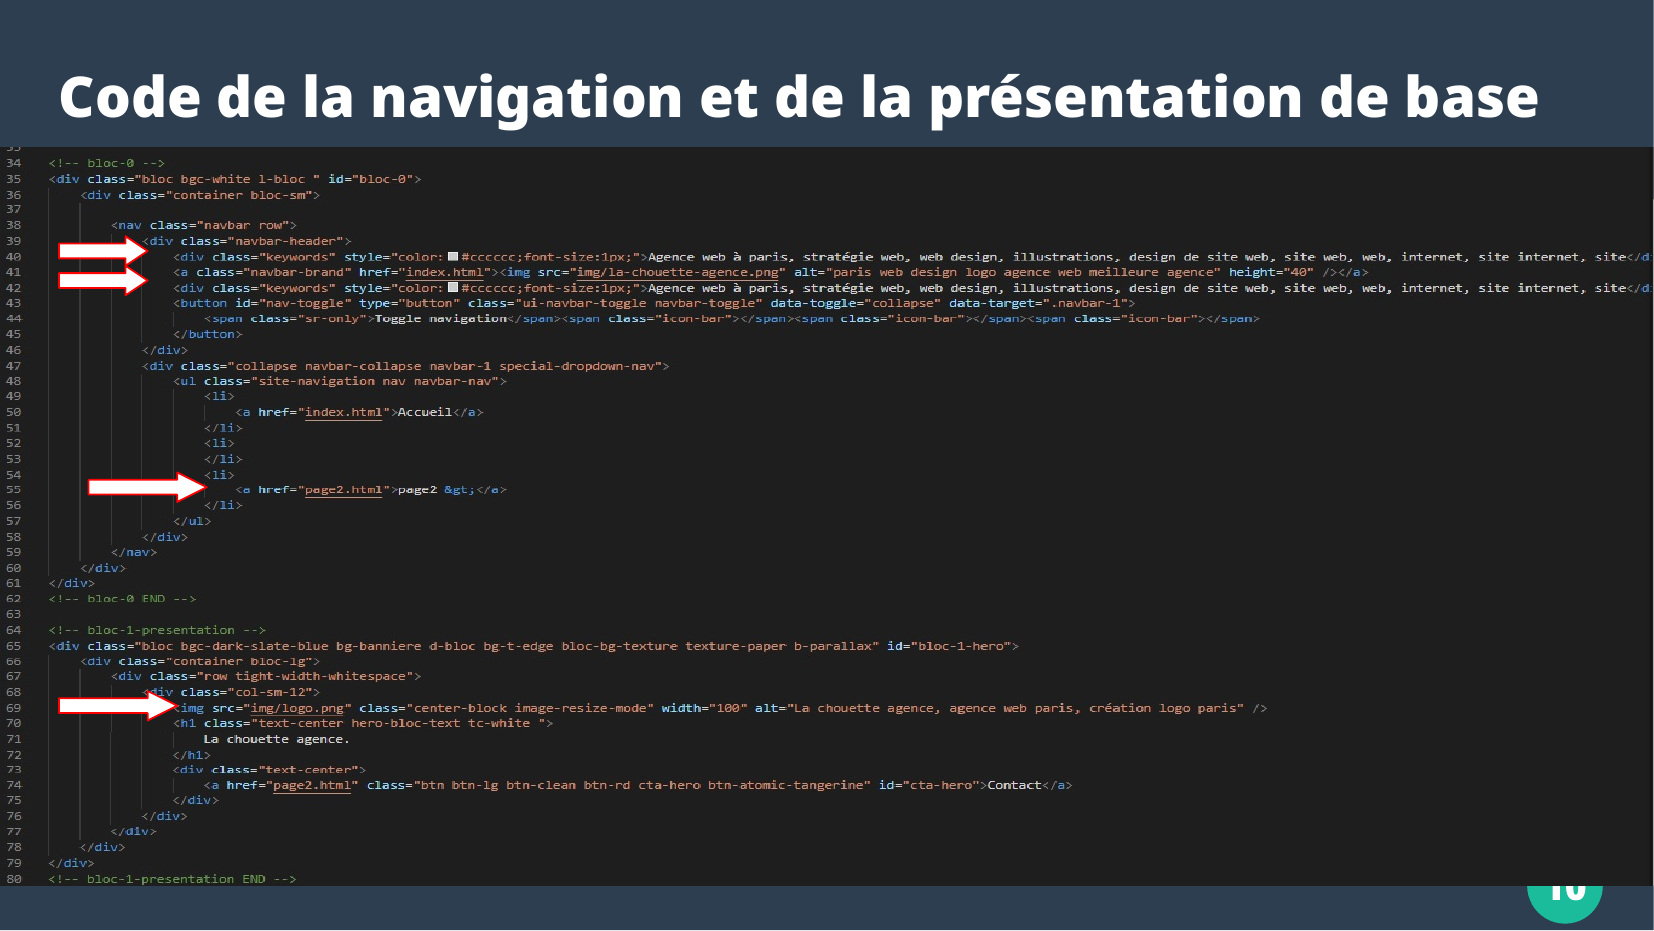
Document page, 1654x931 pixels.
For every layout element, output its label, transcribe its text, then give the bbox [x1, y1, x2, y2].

title Code de la navigation et de la présentation de base [59, 37, 1595, 147]
text_box [59, 236, 148, 296]
text_box [59, 690, 178, 721]
text_box [88, 472, 207, 503]
picture [0, 147, 1654, 886]
